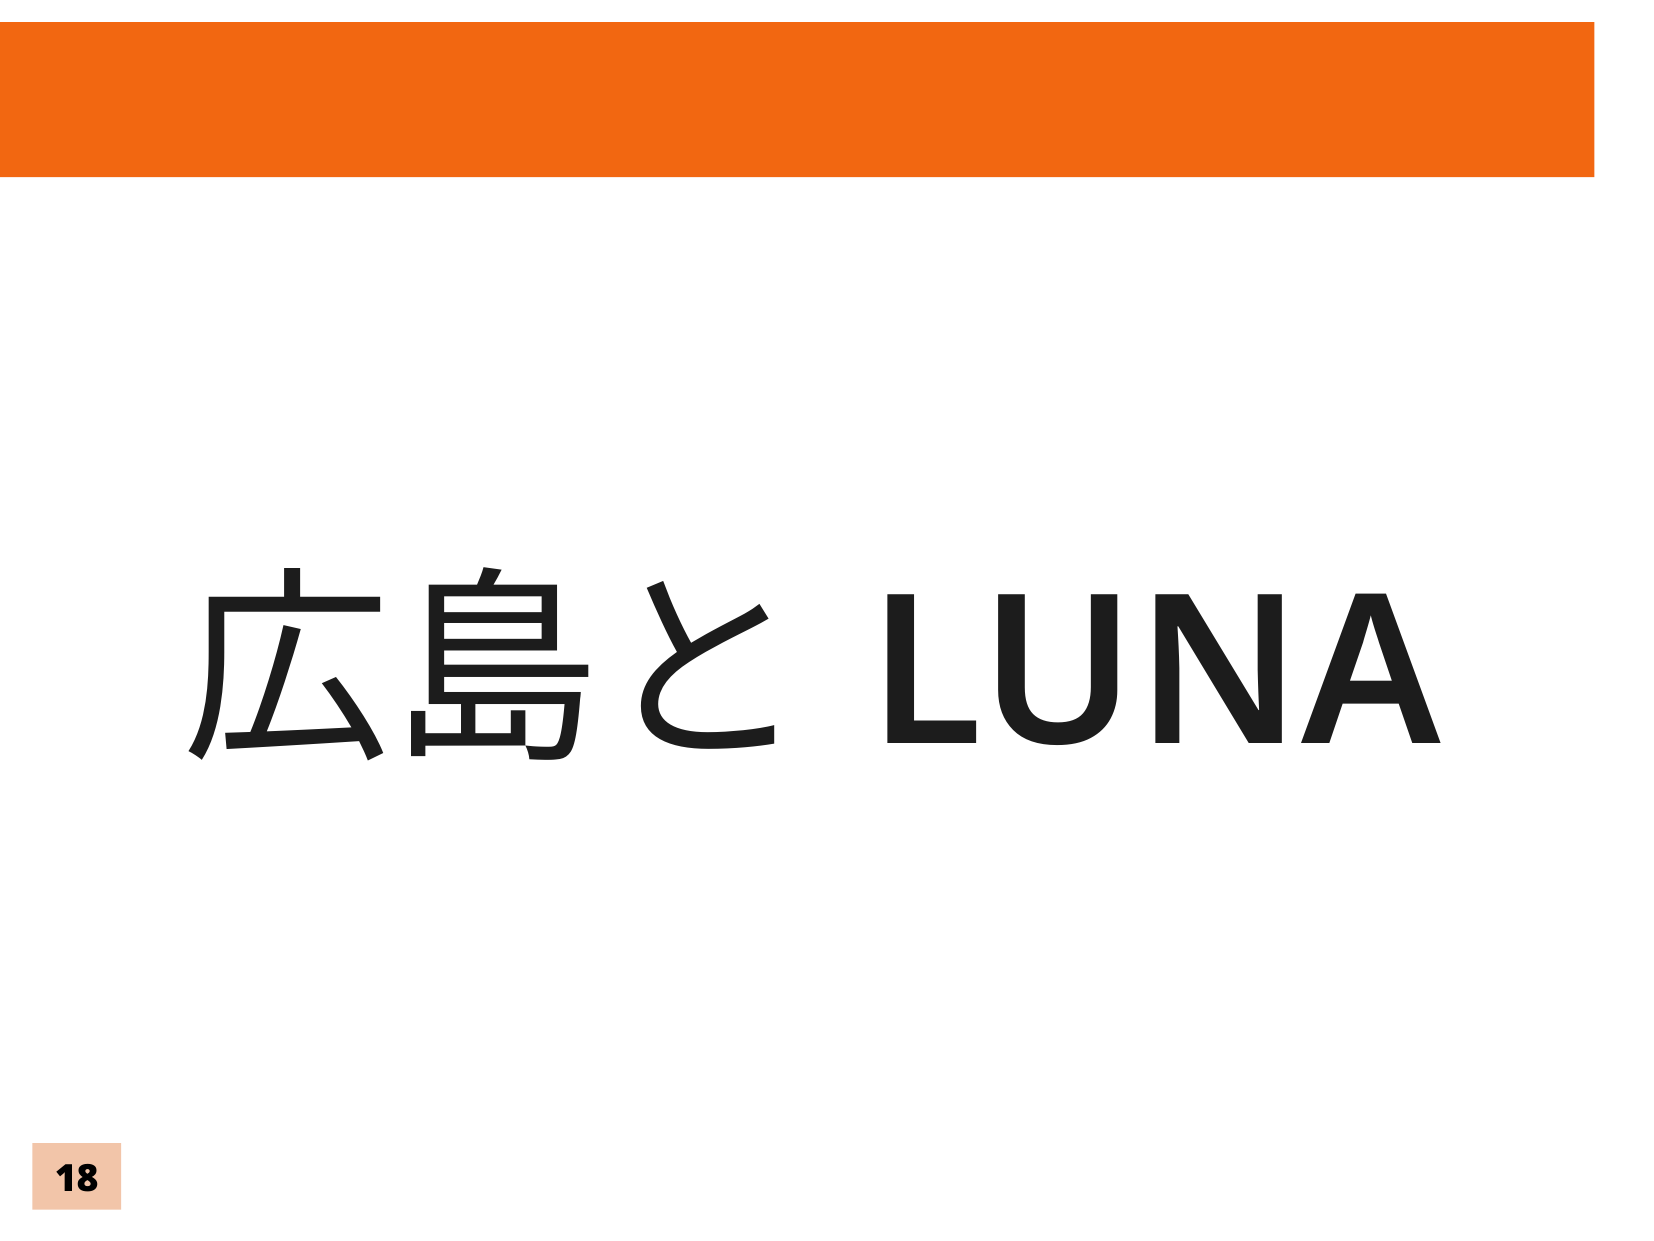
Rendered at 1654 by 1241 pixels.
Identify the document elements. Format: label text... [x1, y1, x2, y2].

list 広島とLUNA [59, 201, 1565, 1105]
